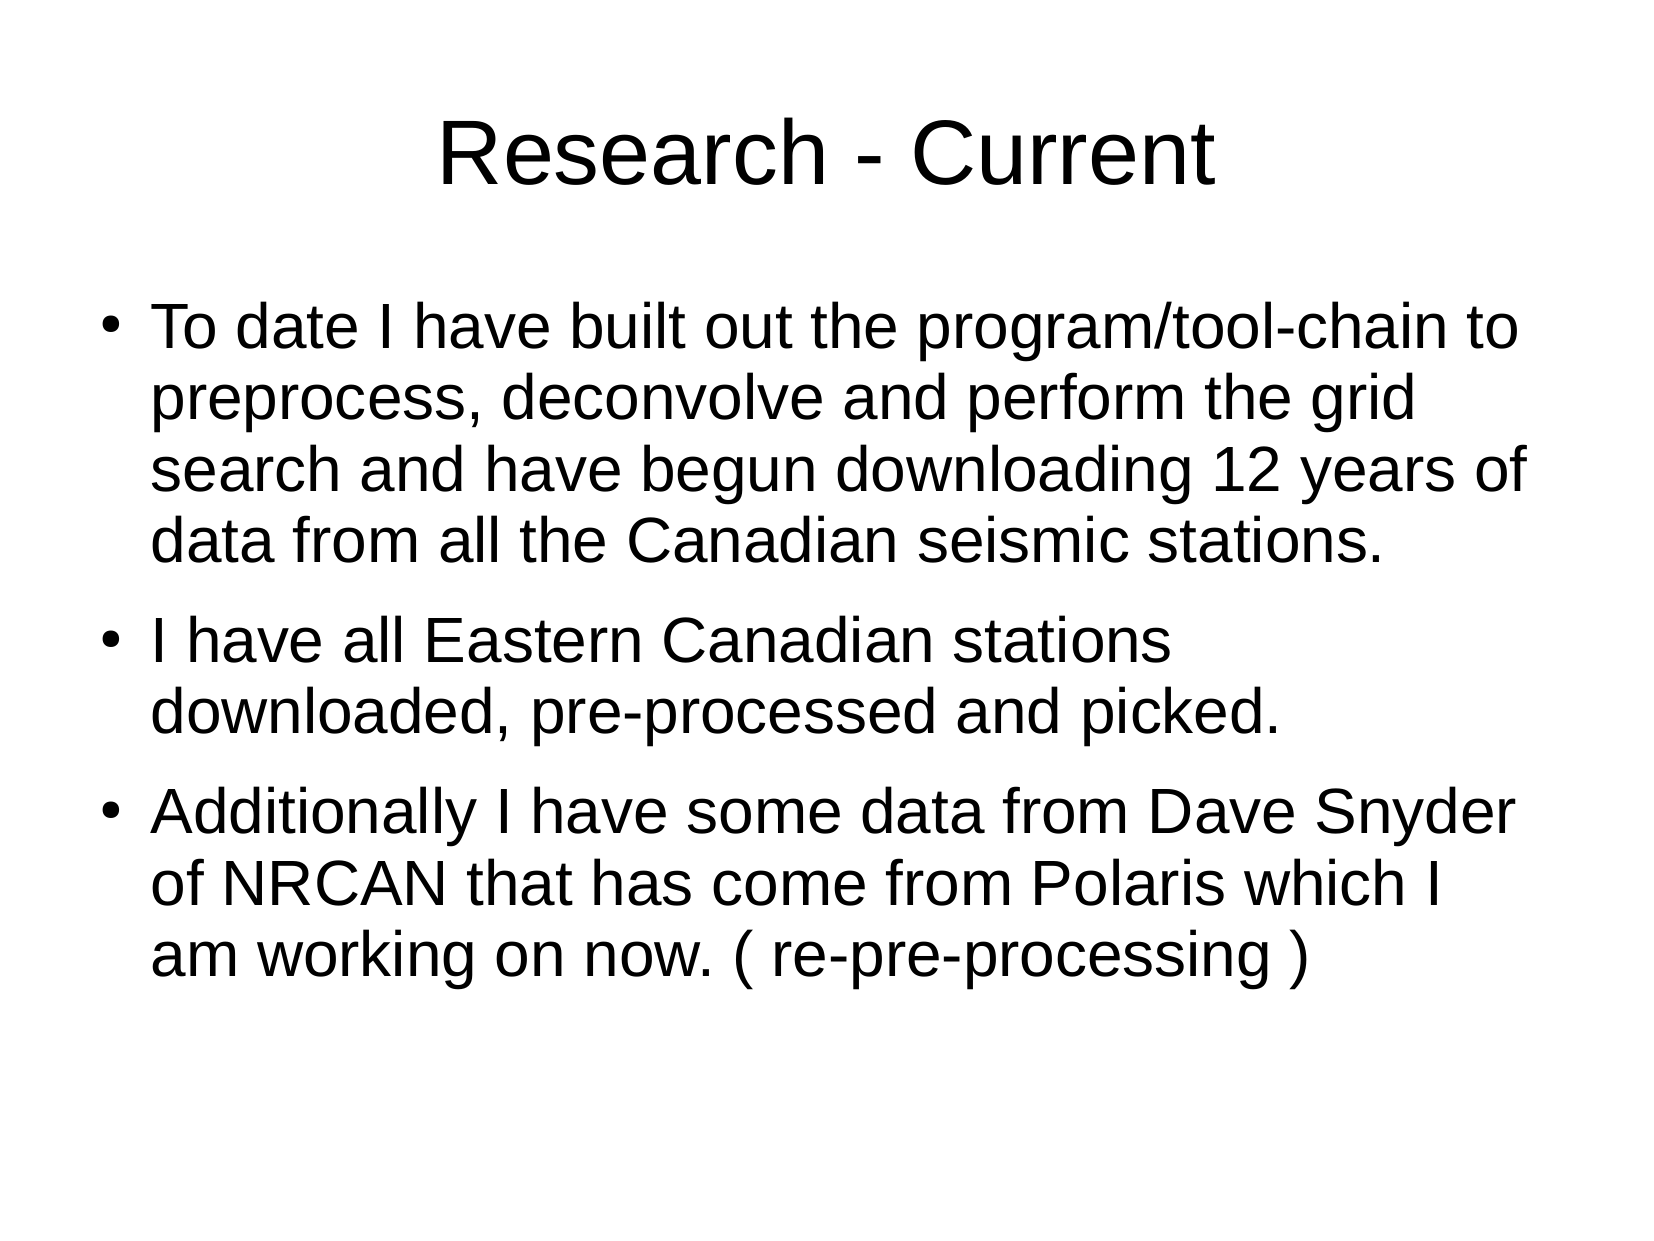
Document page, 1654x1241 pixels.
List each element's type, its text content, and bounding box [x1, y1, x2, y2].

title Research - Current [82, 49, 1571, 257]
list To date I have built out the program/tool-chain to preprocess, deconvolve and perform the grid search and have begun downloading 12 years of data from all the Canadian seismic stations. I have all Eastern Canadian stations downloaded, pre-processed and picked. Additionally I have some data from Dave Snyder of NRCAN that has come from Polaris which I am working on now. ( re-pre-processing ) [82, 290, 1538, 1010]
